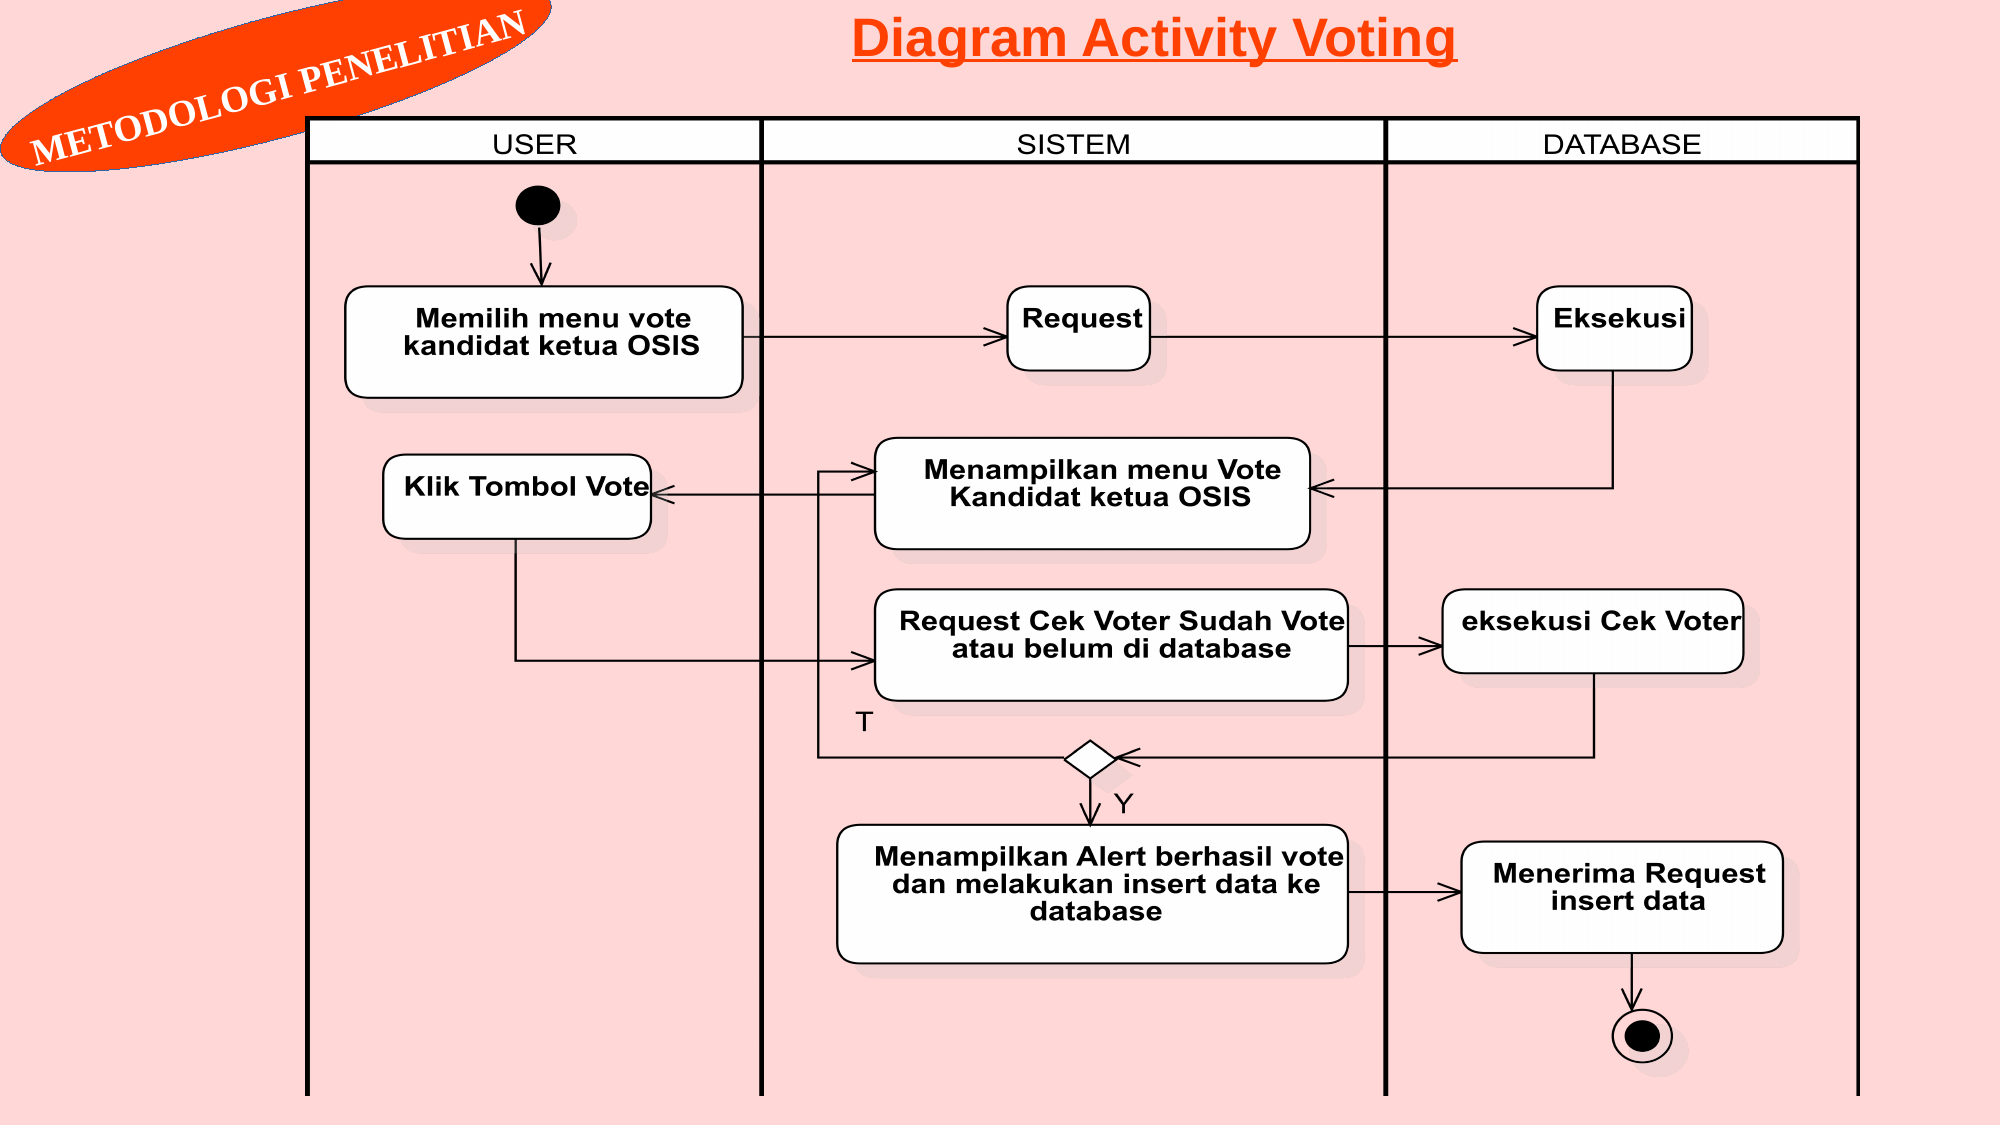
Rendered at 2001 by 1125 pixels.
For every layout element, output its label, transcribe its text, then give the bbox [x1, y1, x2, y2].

text_box Diagram Activity Voting [795, 0, 1516, 91]
picture [305, 116, 1861, 1096]
text_box METODOLOGI PENELITIAN [0, 0, 552, 172]
